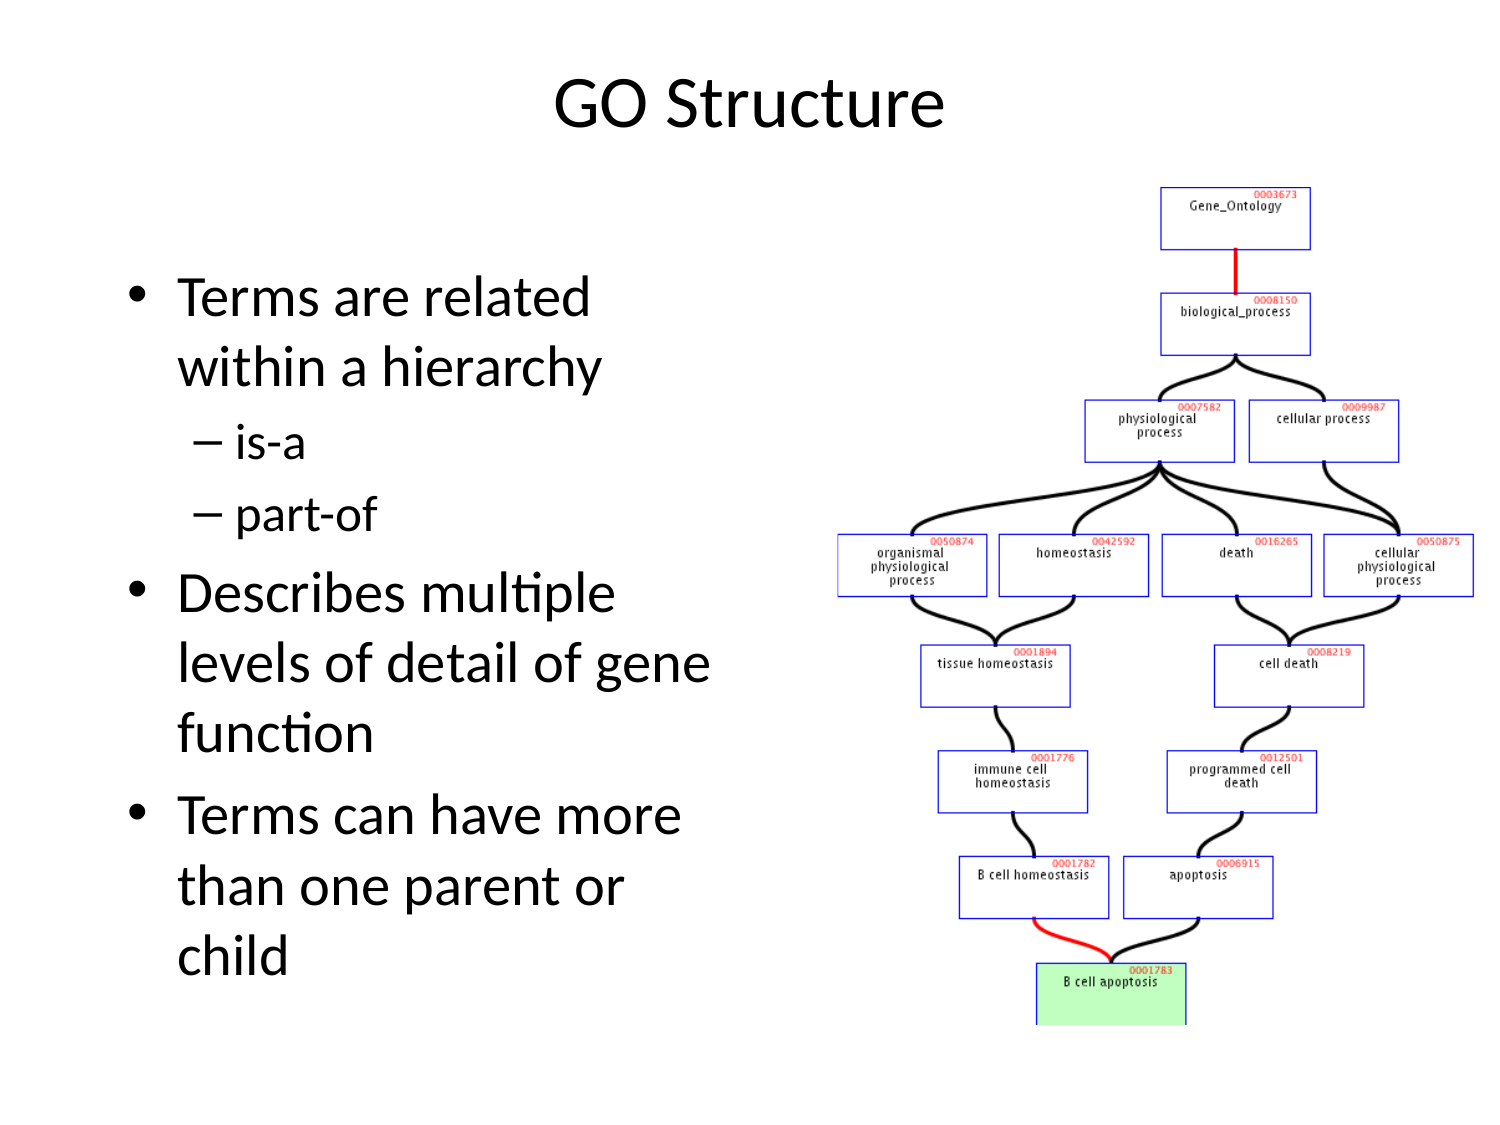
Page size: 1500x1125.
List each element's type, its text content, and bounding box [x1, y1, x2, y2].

picture [837, 187, 1481, 1025]
list Terms are related within a hierarchy is-a part-of Describes multiple levels of detail of gene function Terms can have more than one parent or child [112, 249, 750, 1000]
title GO Structure [75, 45, 1425, 150]
